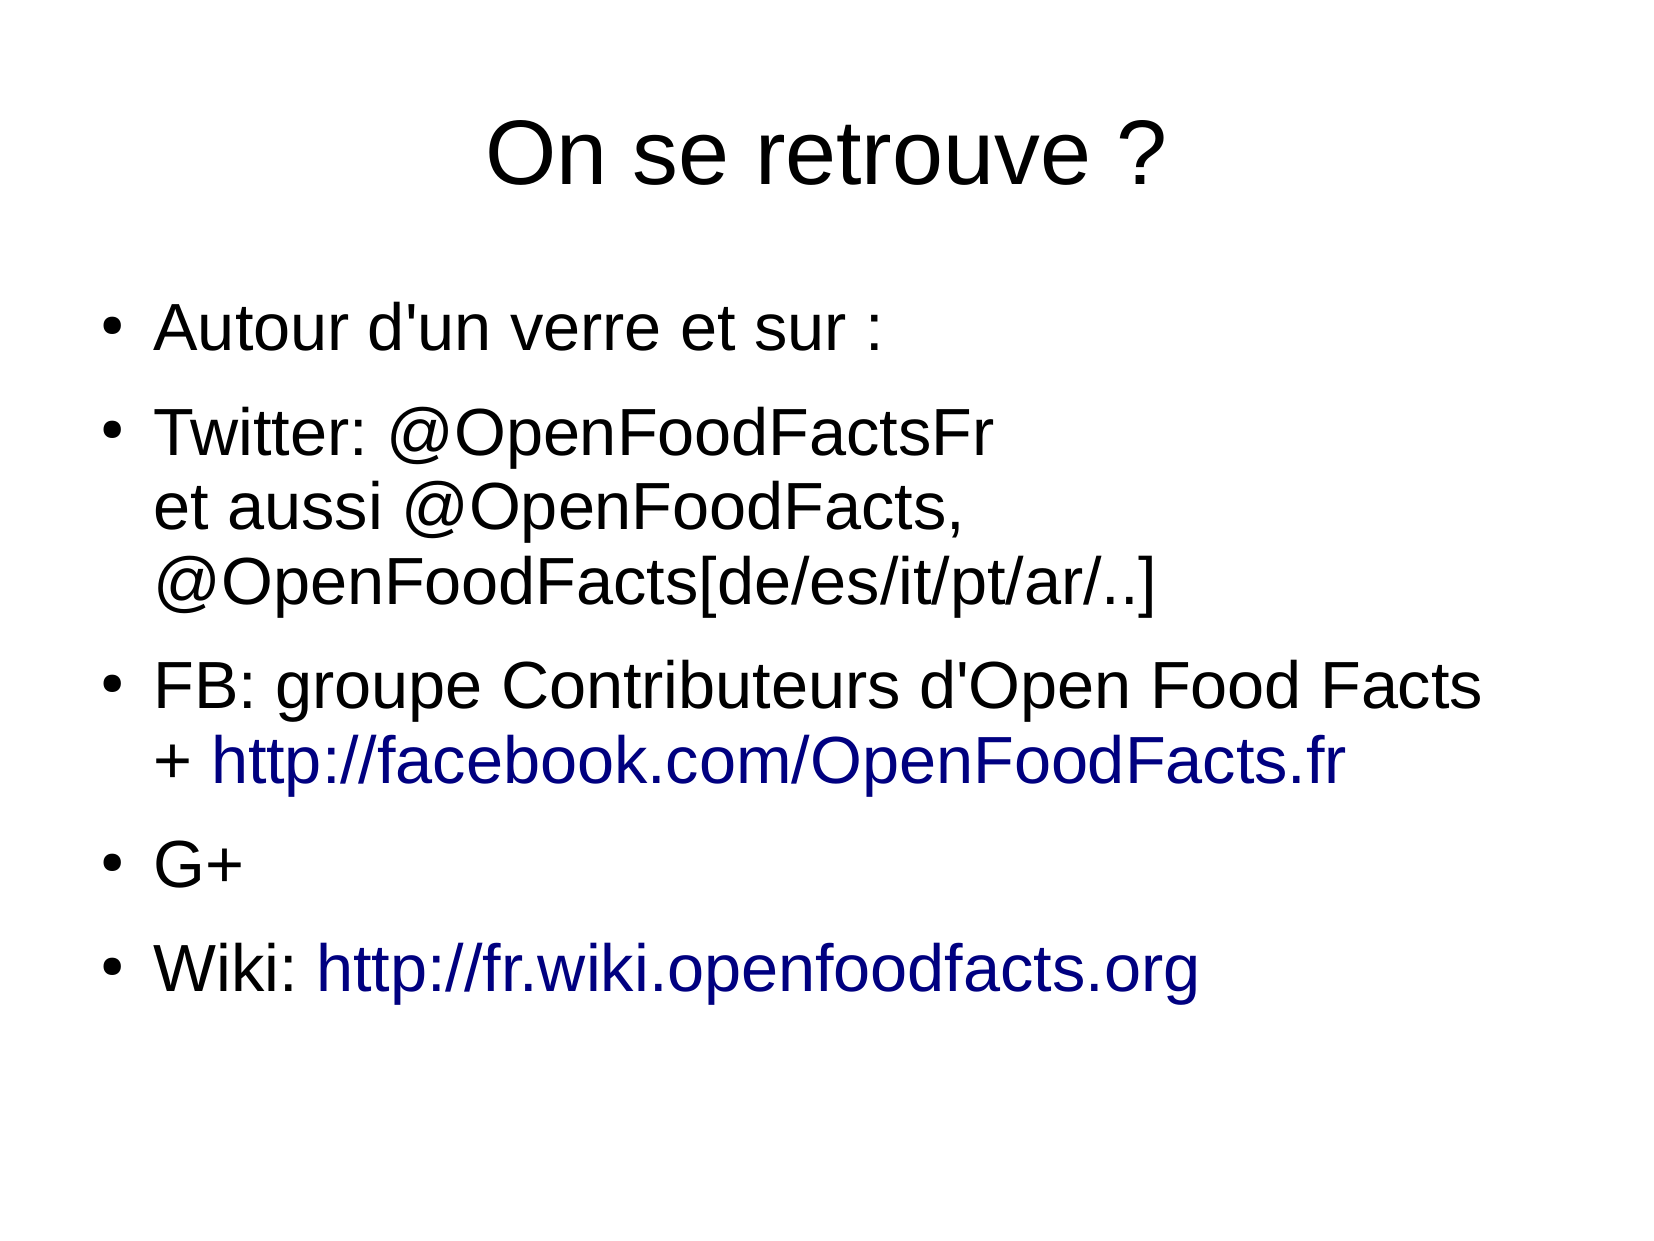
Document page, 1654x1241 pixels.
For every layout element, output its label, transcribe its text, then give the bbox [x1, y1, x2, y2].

title On se retrouve ? [82, 49, 1571, 257]
list Autour d'un verre et sur : Twitter: @OpenFoodFactsFr et aussi @OpenFoodFacts, @OpenFoodFacts[de/es/it/pt/ar/..] FB: groupe Contributeurs d'Open Food Facts + http://facebook.com/OpenFoodFacts.fr G+ Wiki: http://fr.wiki.openfoodfacts.org [82, 290, 1571, 1109]
